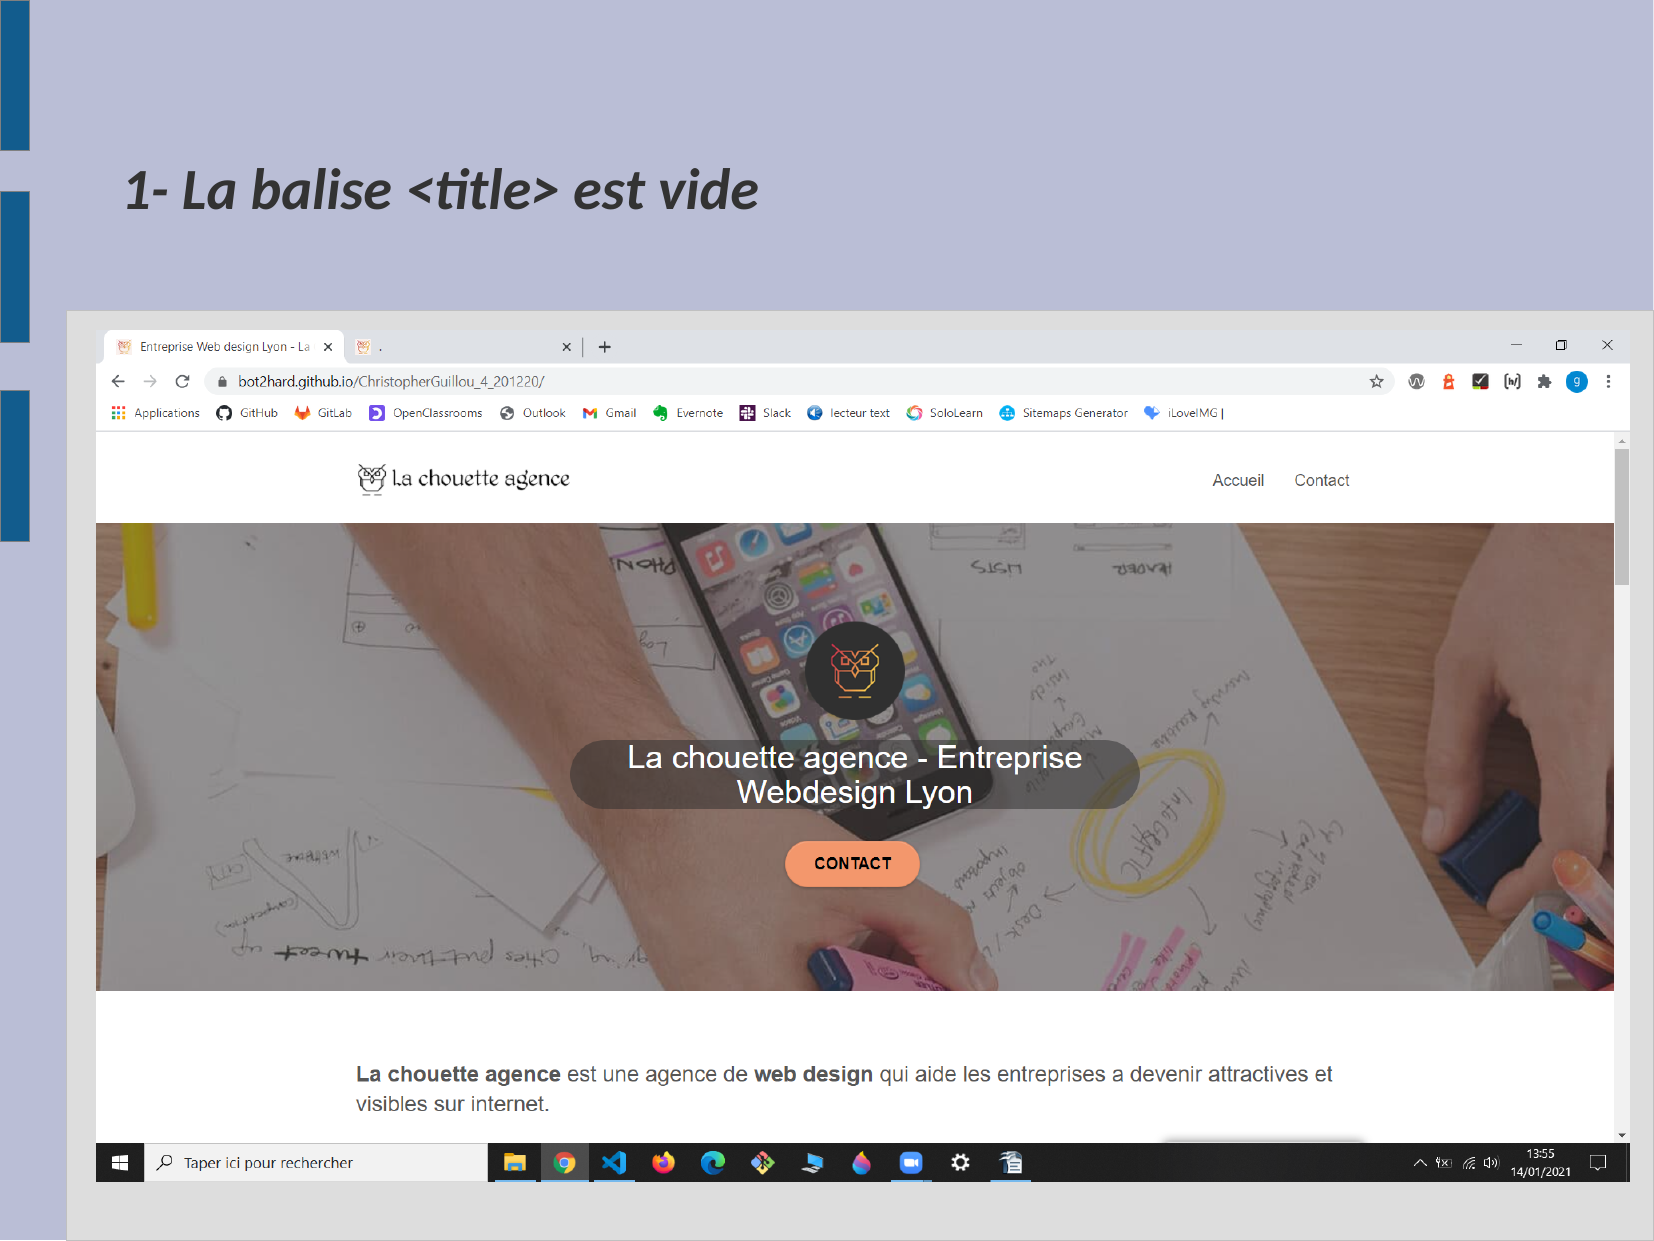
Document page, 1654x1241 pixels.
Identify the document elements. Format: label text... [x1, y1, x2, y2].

picture [96, 330, 1630, 1182]
title 1- La balise <title> est vide [121, 91, 1534, 299]
